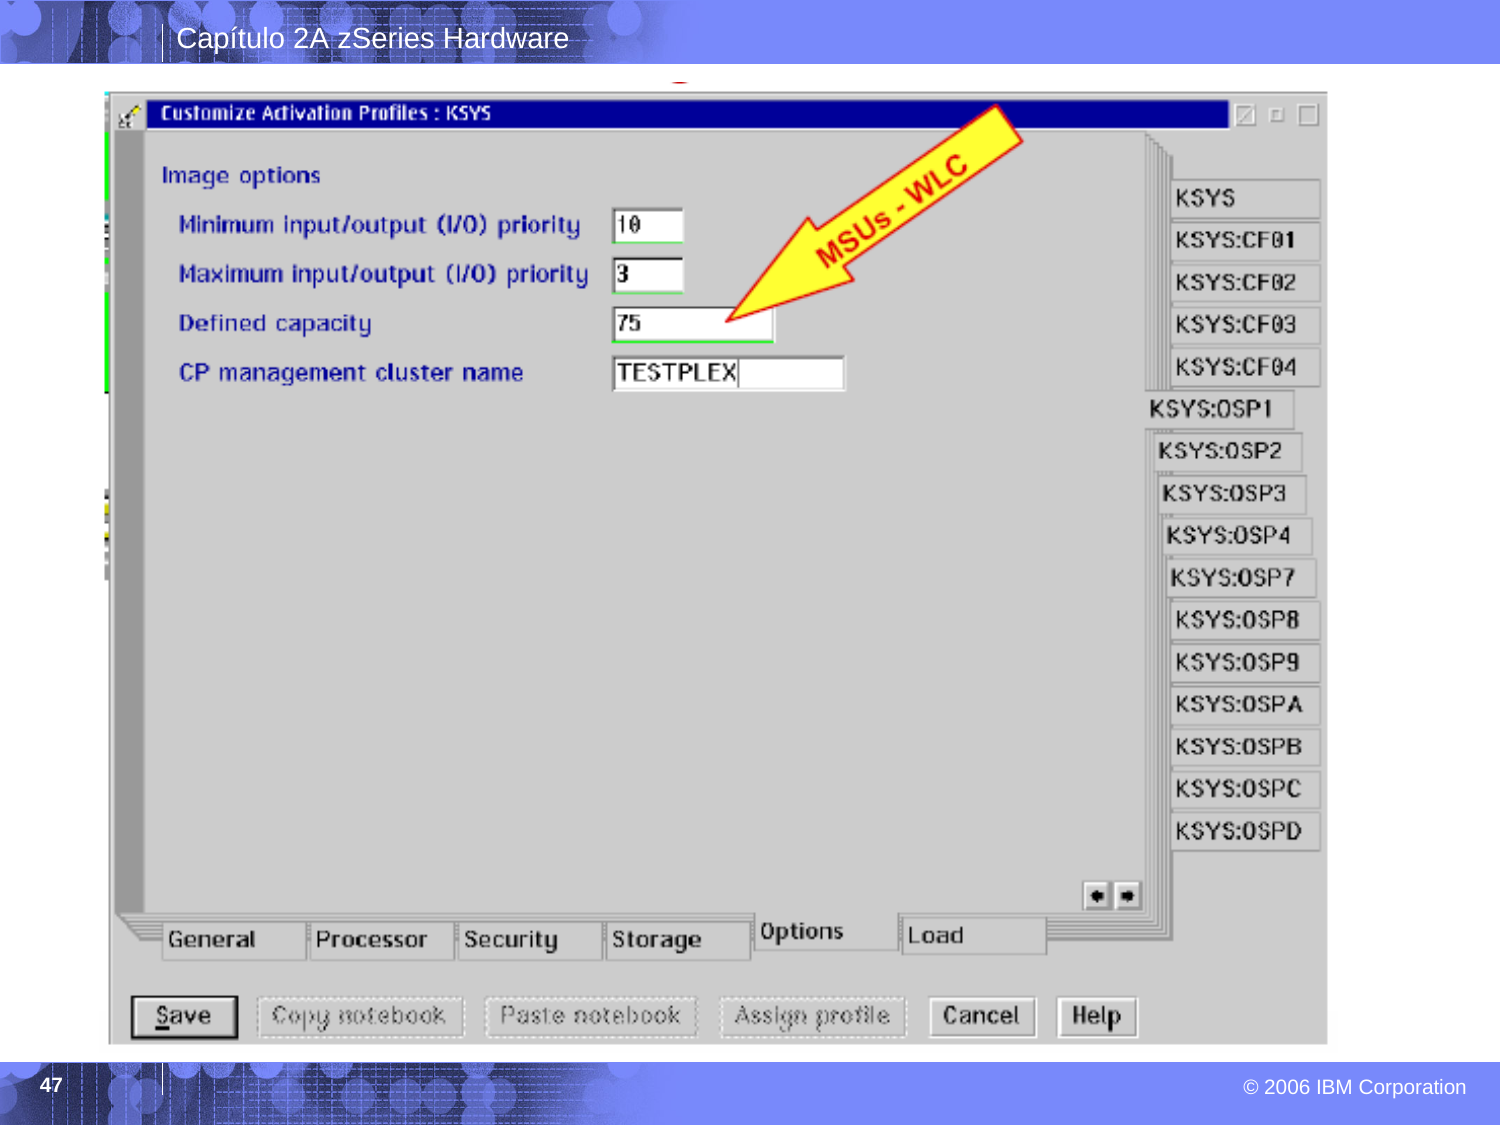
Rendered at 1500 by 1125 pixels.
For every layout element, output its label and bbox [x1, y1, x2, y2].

picture [0, 1063, 1500, 1125]
picture [1, 1, 1500, 63]
picture [99, 82, 1338, 1053]
